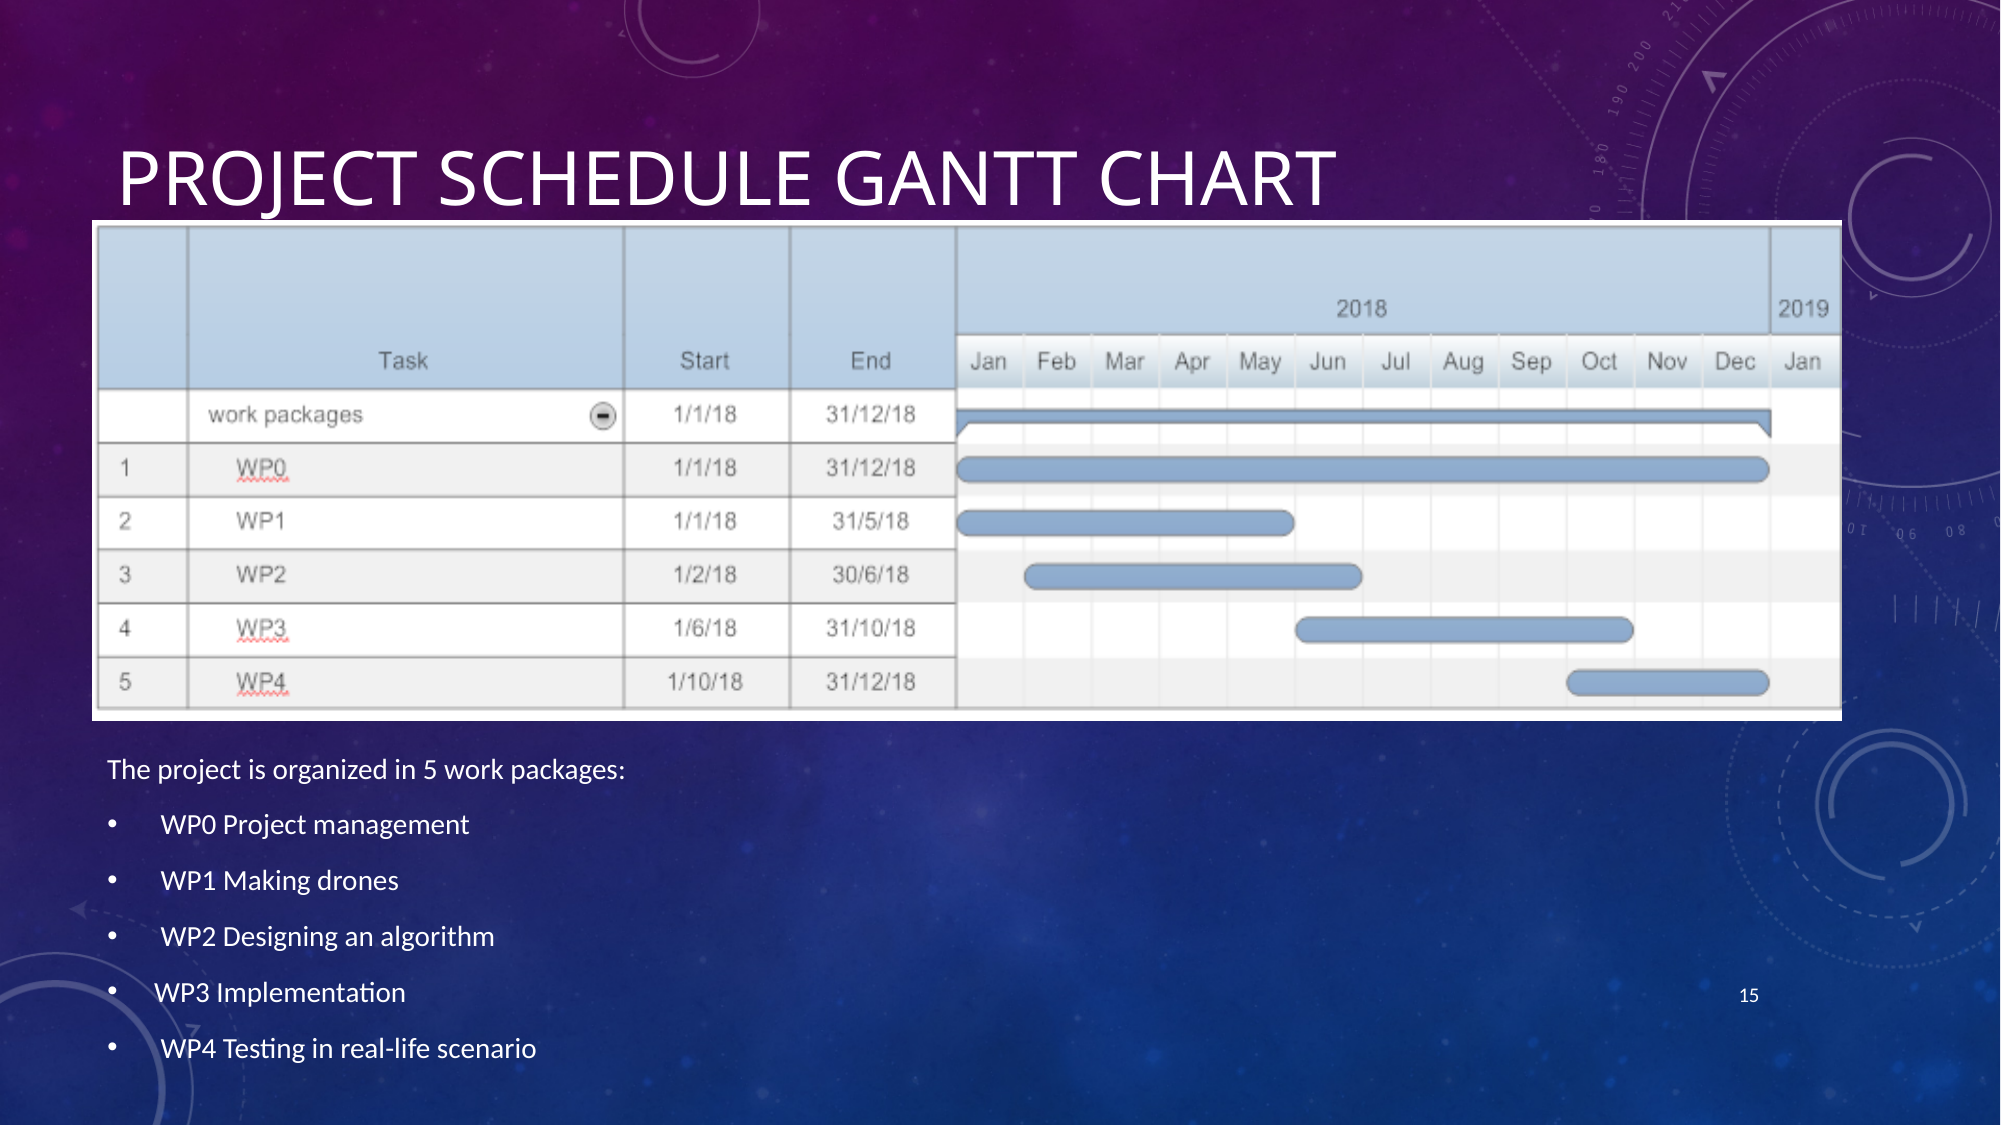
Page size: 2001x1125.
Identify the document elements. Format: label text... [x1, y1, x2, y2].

picture [0, 0, 2001, 1125]
title PROJECT SCHEDULE GANTT CHART [101, 56, 1764, 220]
list The project is organized in 5 work packages: WP0 Project management WP1 Making drones WP2 Designing an algorithm WP3 Implementation WP4 Testing in real-life scenario [92, 721, 1755, 1125]
